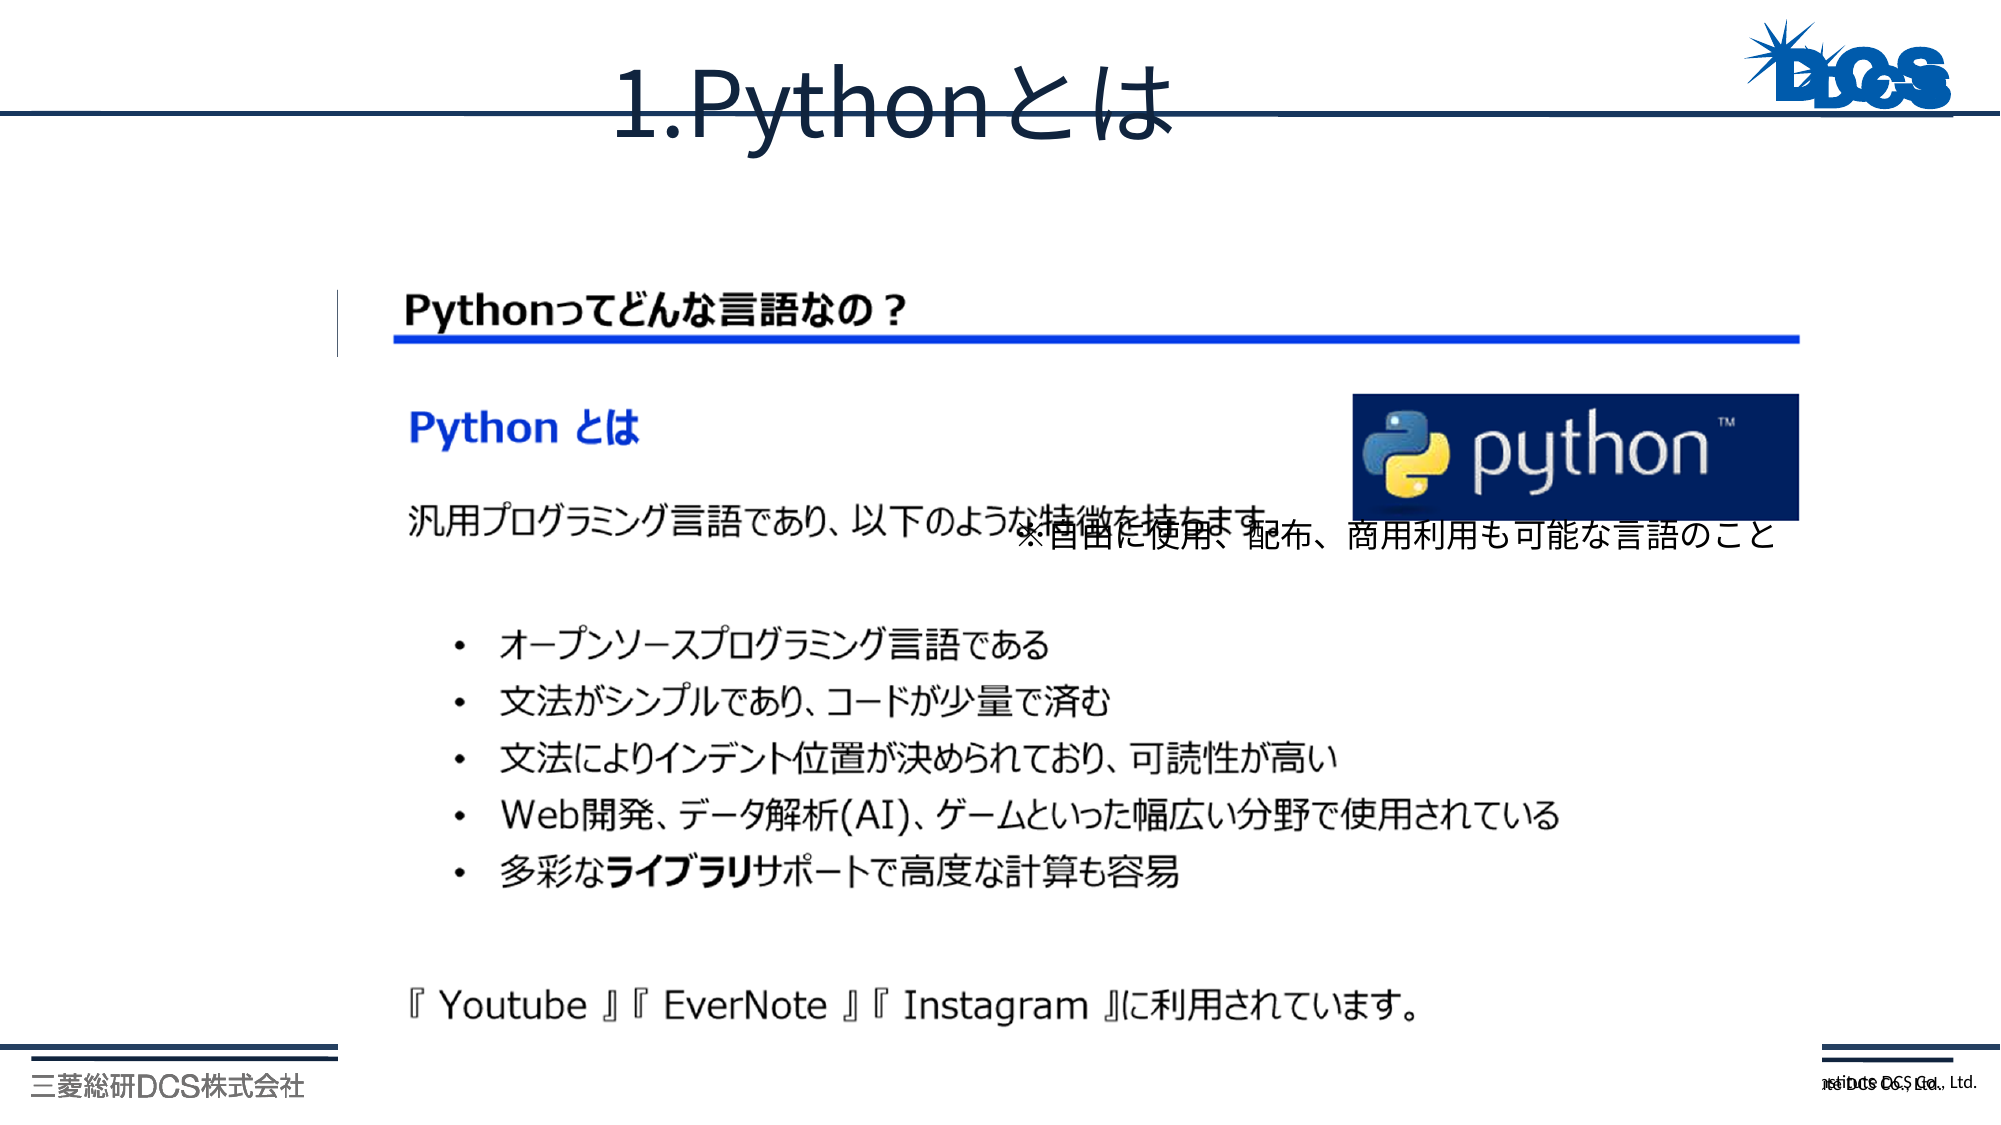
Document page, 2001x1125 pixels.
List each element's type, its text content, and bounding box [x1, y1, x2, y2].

title 1.Pythonとは Pythonデータ加工テキスト [31, 38, 1756, 110]
picture [338, 243, 1822, 1095]
picture [31, 1073, 304, 1098]
text_box ※自由に使用、配布、商用利用も可能な言語のこと [999, 506, 1863, 562]
